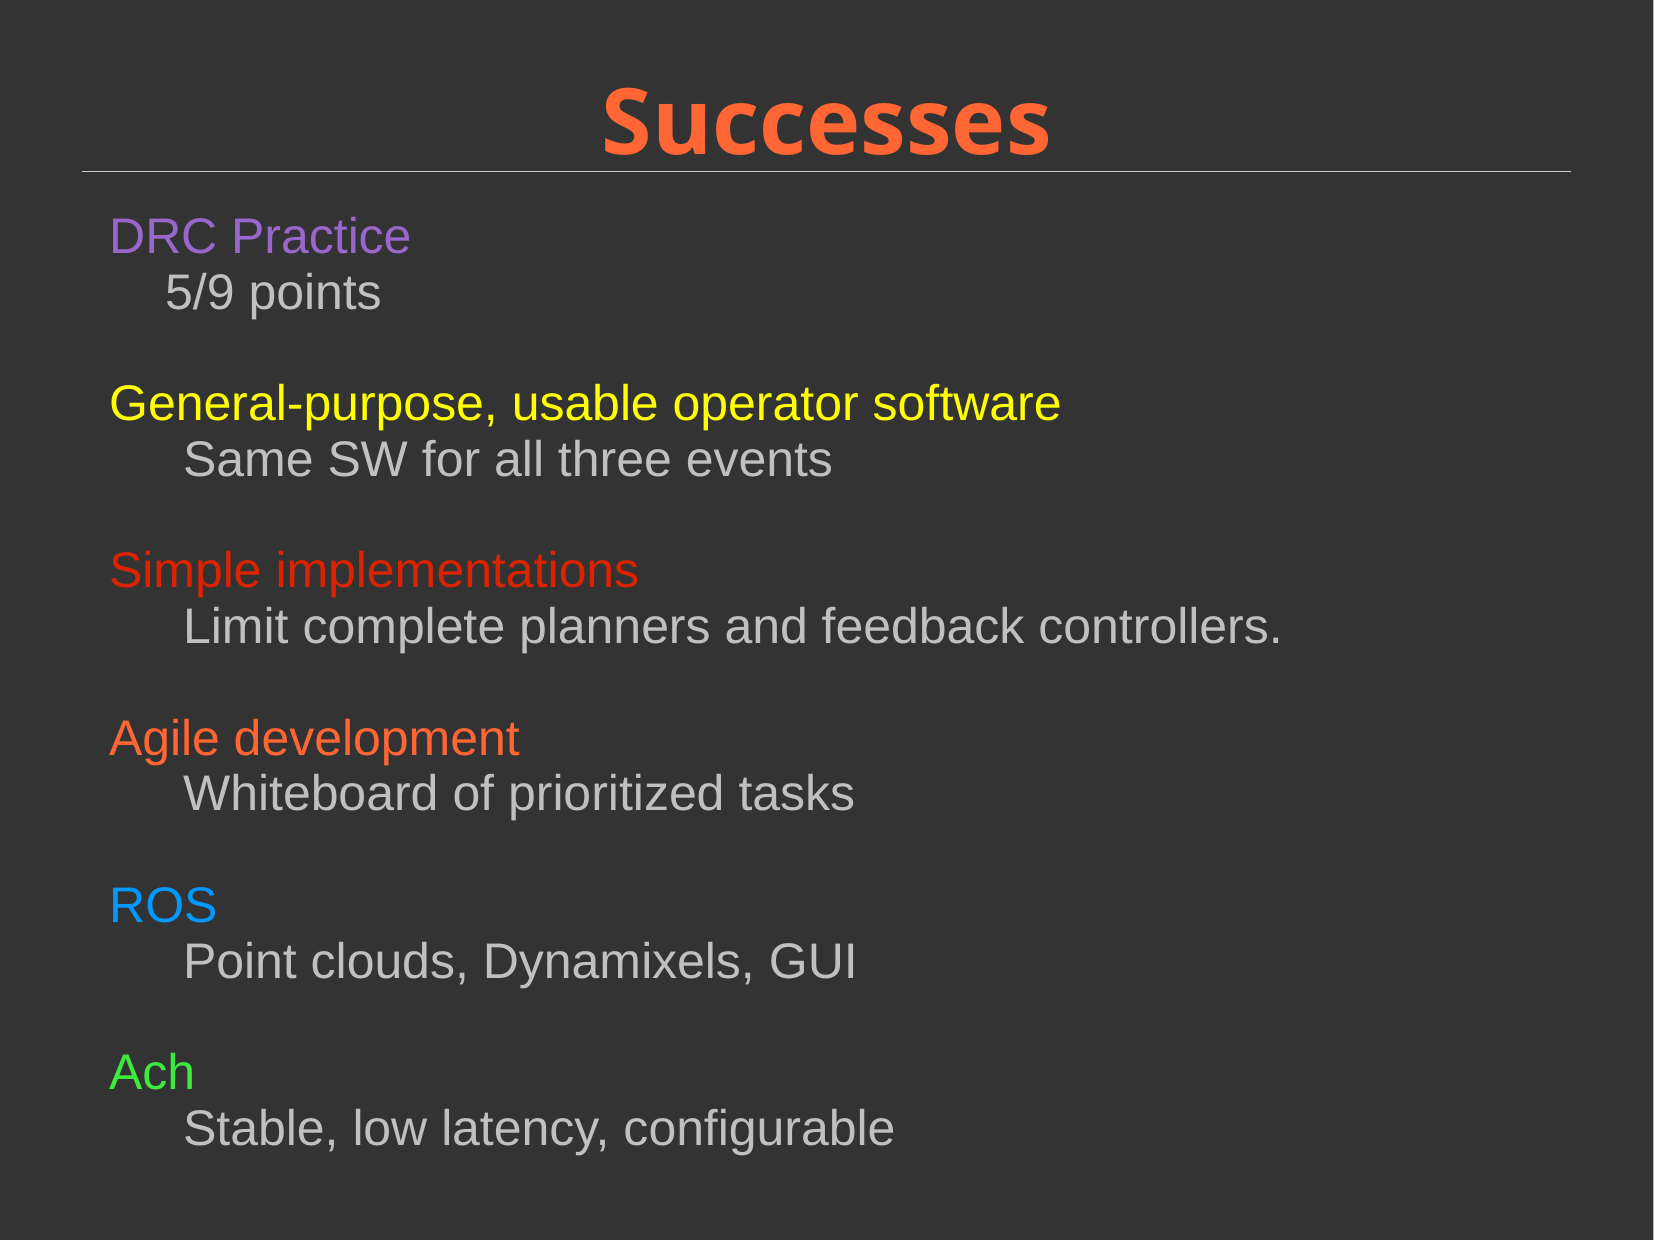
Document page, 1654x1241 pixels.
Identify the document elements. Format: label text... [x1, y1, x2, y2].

title Successes [82, 49, 1571, 189]
text_box DRC Practice 5/9 points General-purpose, usable operator software Same SW for all three events Simple implementations Limit complete planners and feedback controllers. Agile development Whiteboard of prioritized tasks ROS Point clouds, Dynamixels, GUI Ach Stable, low latency, configurable [94, 200, 1583, 1193]
